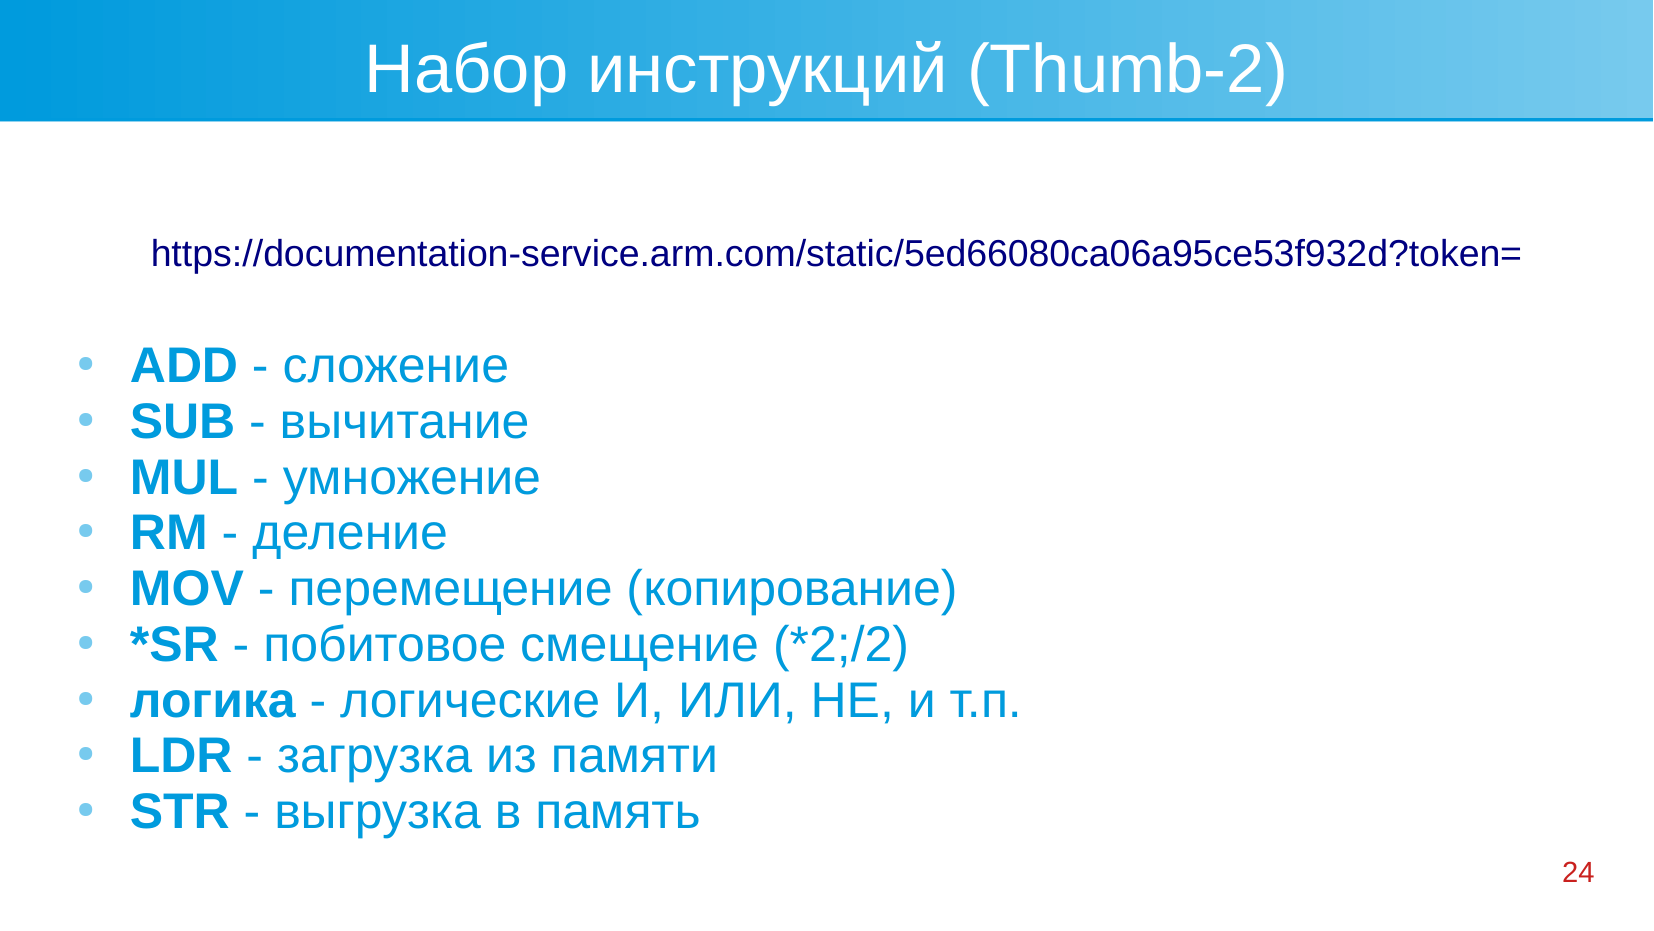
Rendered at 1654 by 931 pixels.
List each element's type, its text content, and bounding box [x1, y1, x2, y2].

list ADD - сложение SUB - вычитание MUL - умножение RM - деление MOV - перемещение (копирование) *SR - побитовое смещение (*2;/2) логика - логические И, ИЛИ, НЕ, и т.п. LDR - загрузка из памяти STR - выгрузка в память [59, 337, 1595, 863]
title Набор инструкций (Thumb-2) [59, 29, 1595, 108]
text_box https://documentation-service.arm.com/static/5ed66080ca06a95ce53f932d?token= [136, 225, 1538, 282]
